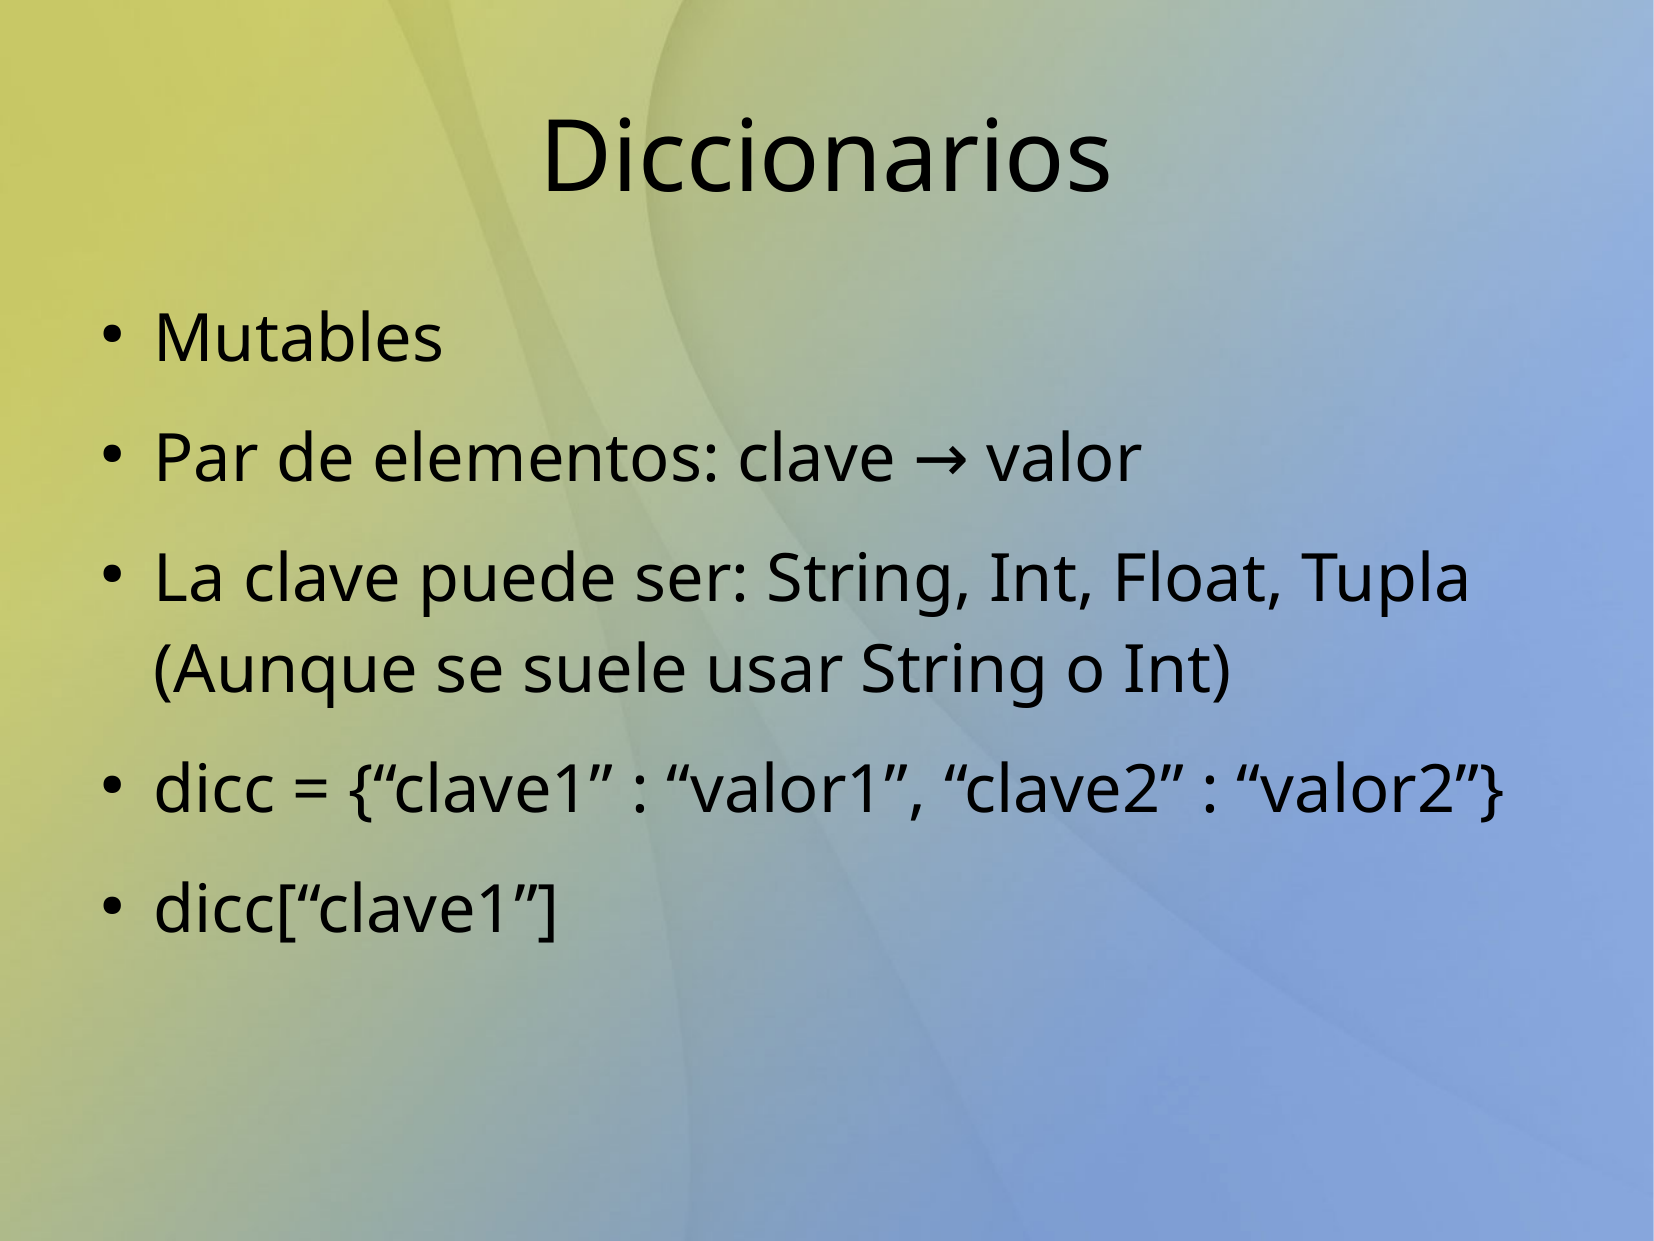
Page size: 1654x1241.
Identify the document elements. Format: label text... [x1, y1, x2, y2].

picture [0, 0, 1654, 1241]
list Mutables Par de elementos: clave → valor La clave puede ser: String, Int, Float, Tupla (Aunque se suele usar String o Int) dicc = {“clave1” : “valor1”, “clave2” : “valor2”} dicc[“clave1”] [82, 290, 1571, 1010]
title Diccionarios [82, 49, 1571, 257]
